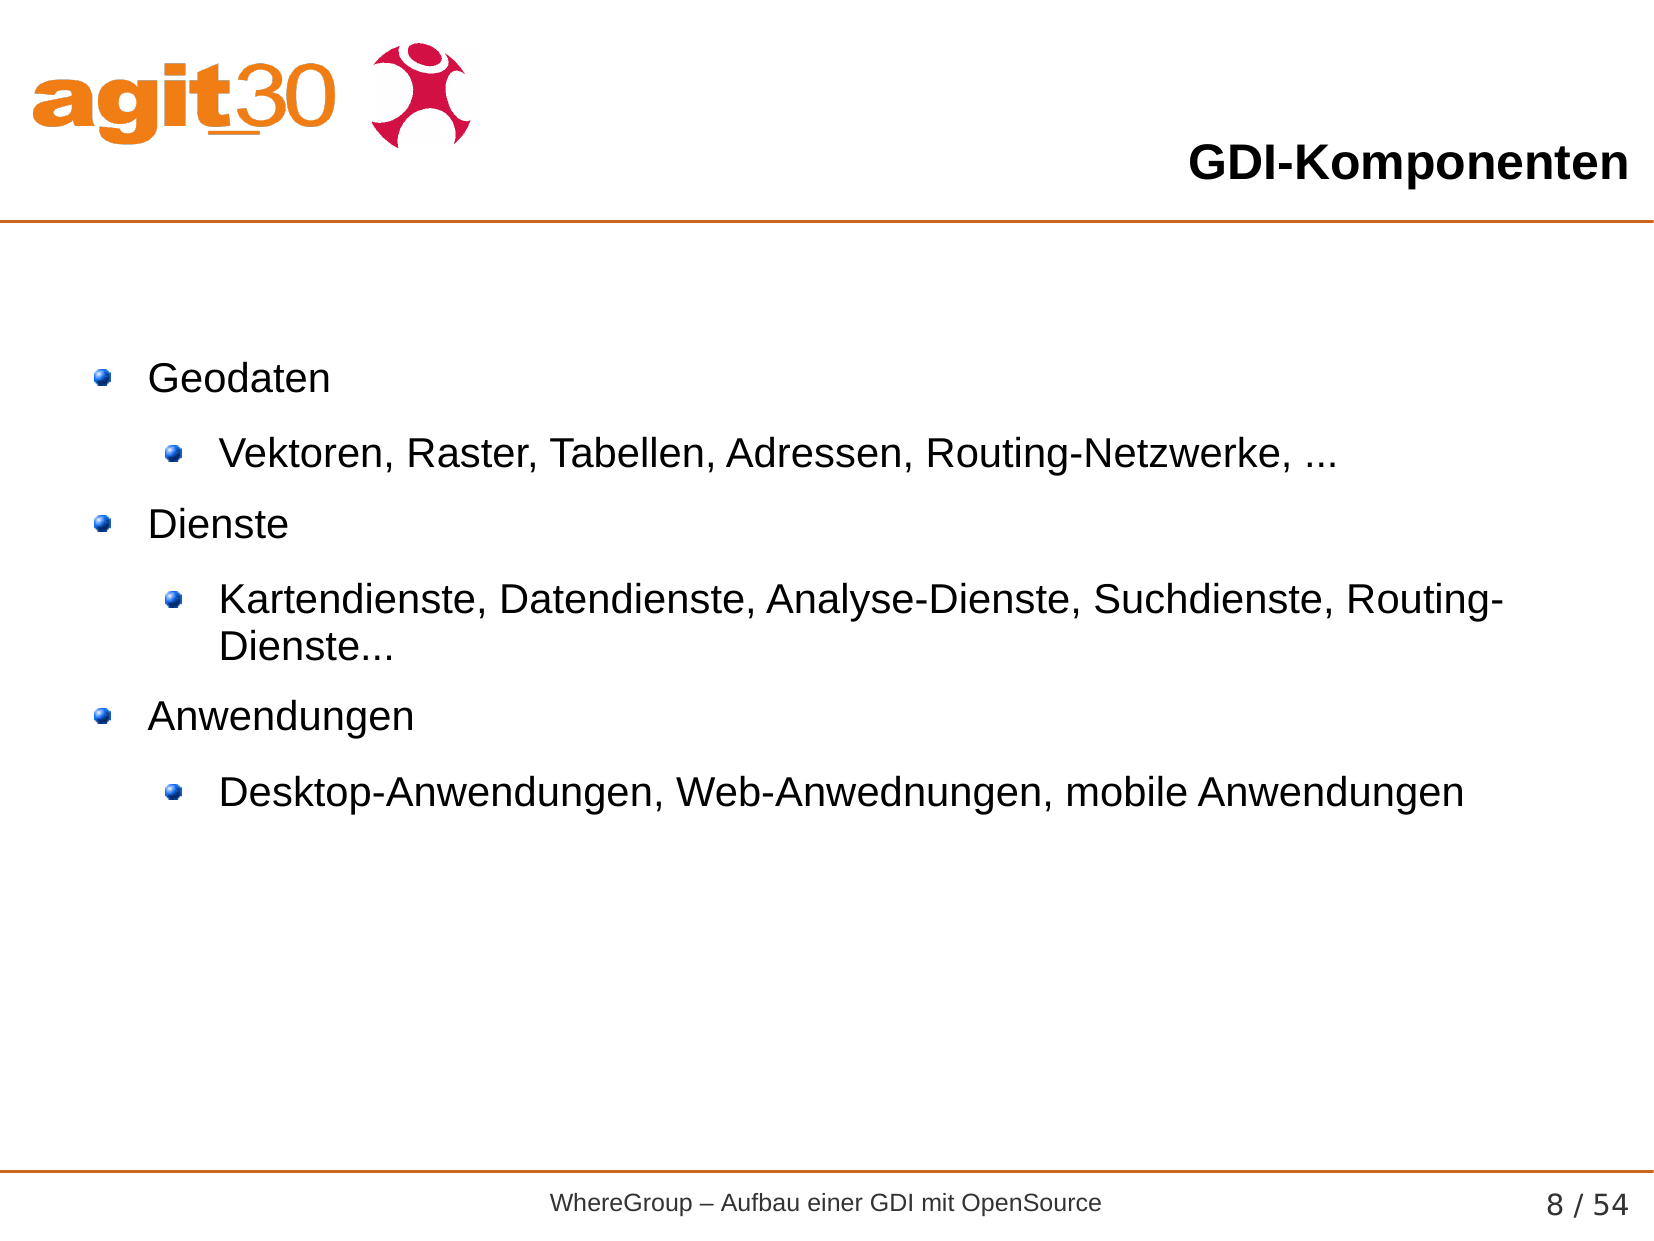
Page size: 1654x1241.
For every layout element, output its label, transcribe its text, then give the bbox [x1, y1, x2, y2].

title GDI-Komponenten [242, 118, 1630, 207]
picture [29, 58, 340, 148]
list Geodaten Vektoren, Raster, Tabellen, Adressen, Routing-Netzwerke, ... Dienste Kartendienste, Datendienste, Analyse-Dienste, Suchdienste, Routing-Dienste... Anwendungen Desktop-Anwendungen, Web-Anwednungen, mobile Anwendungen [76, 354, 1565, 1173]
